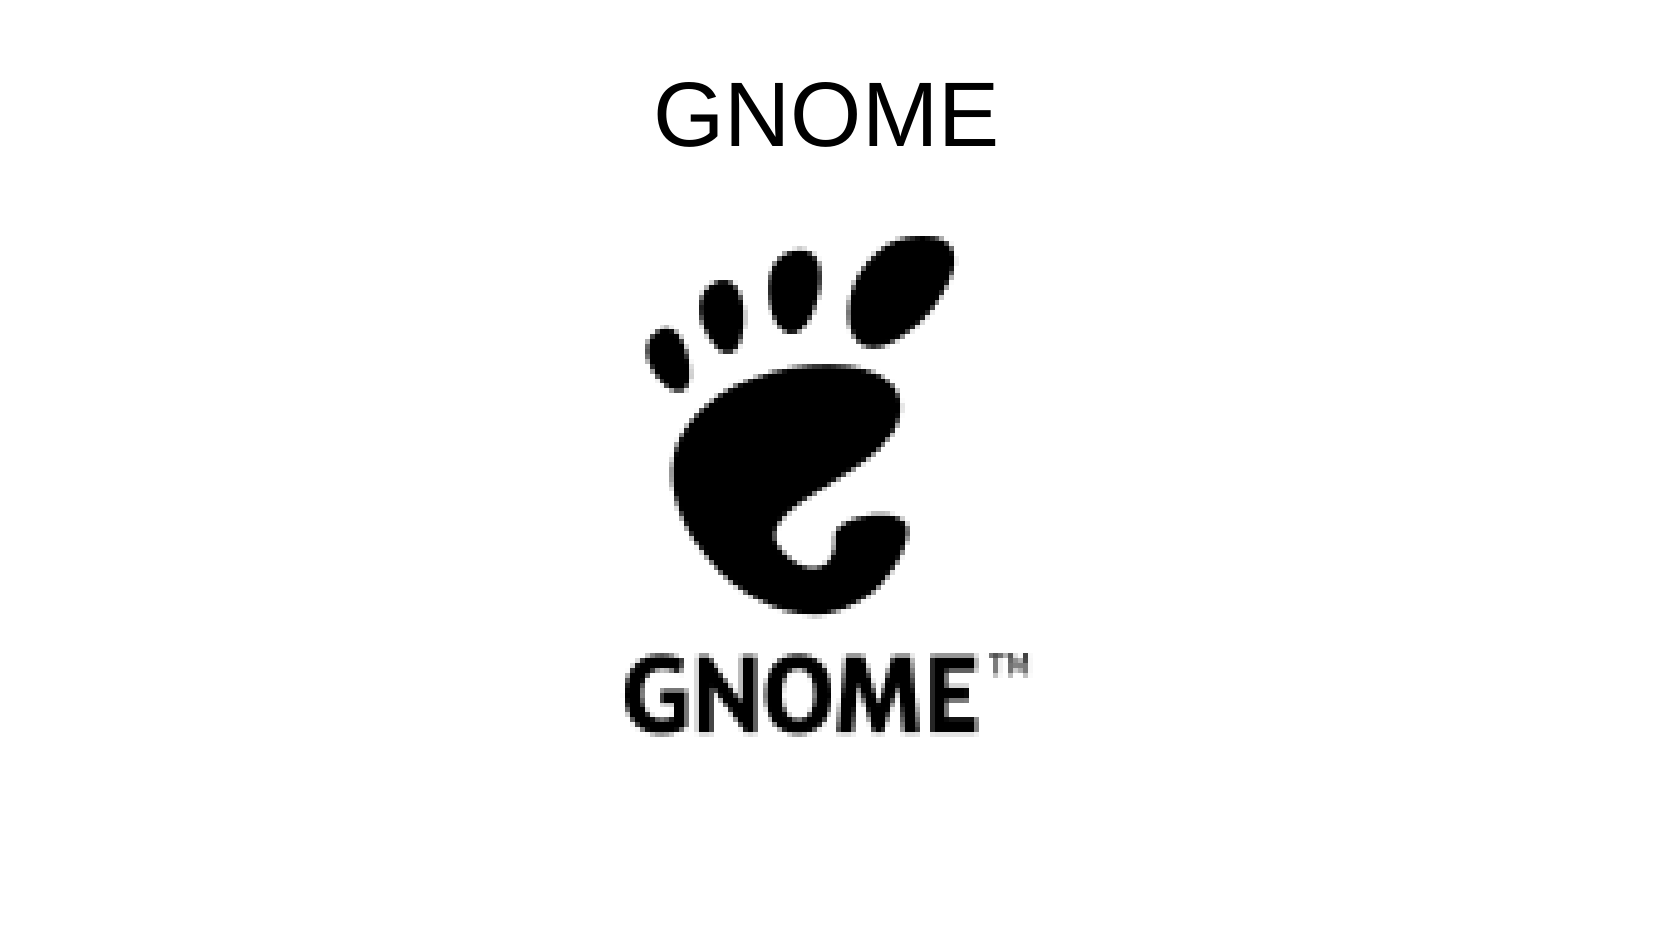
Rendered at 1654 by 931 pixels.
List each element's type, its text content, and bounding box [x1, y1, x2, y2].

title GNOME [82, 37, 1571, 193]
picture [606, 217, 1048, 758]
